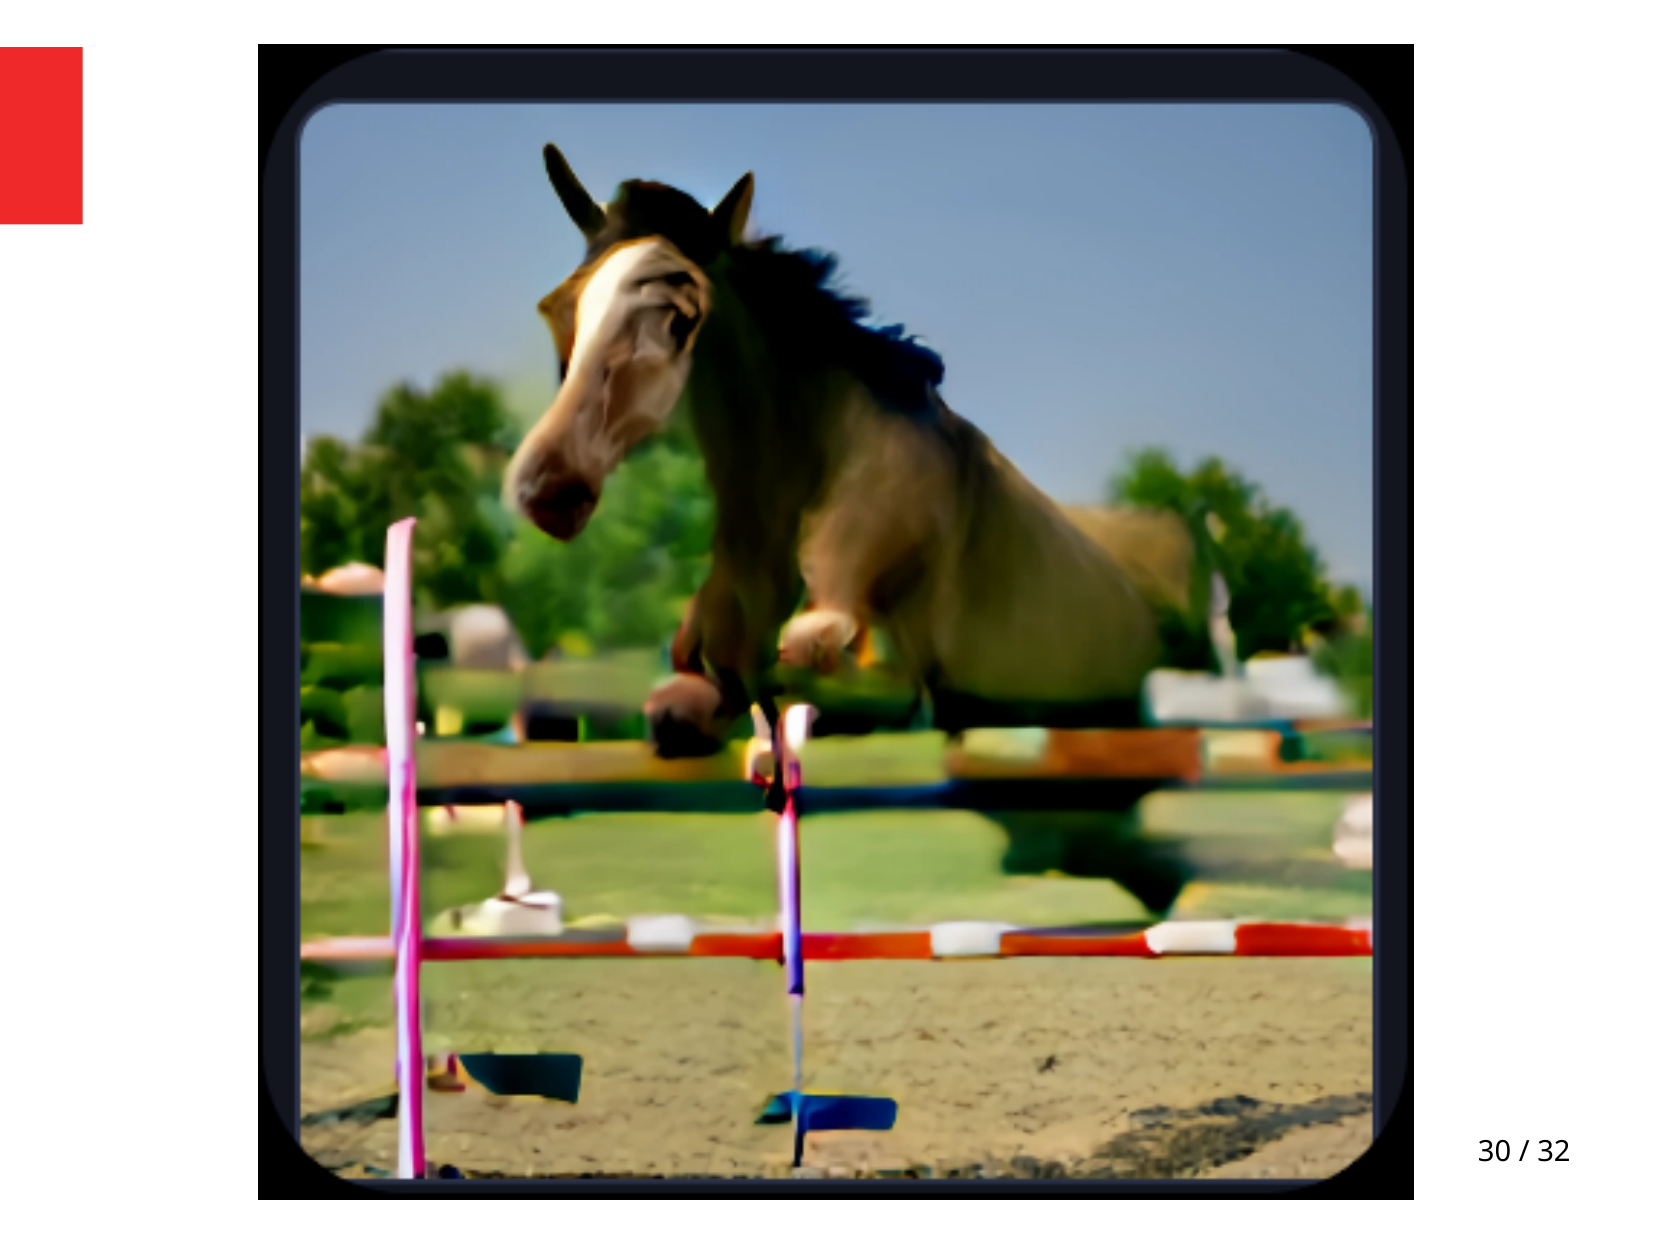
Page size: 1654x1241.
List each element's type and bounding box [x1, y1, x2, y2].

picture [258, 44, 1414, 1201]
